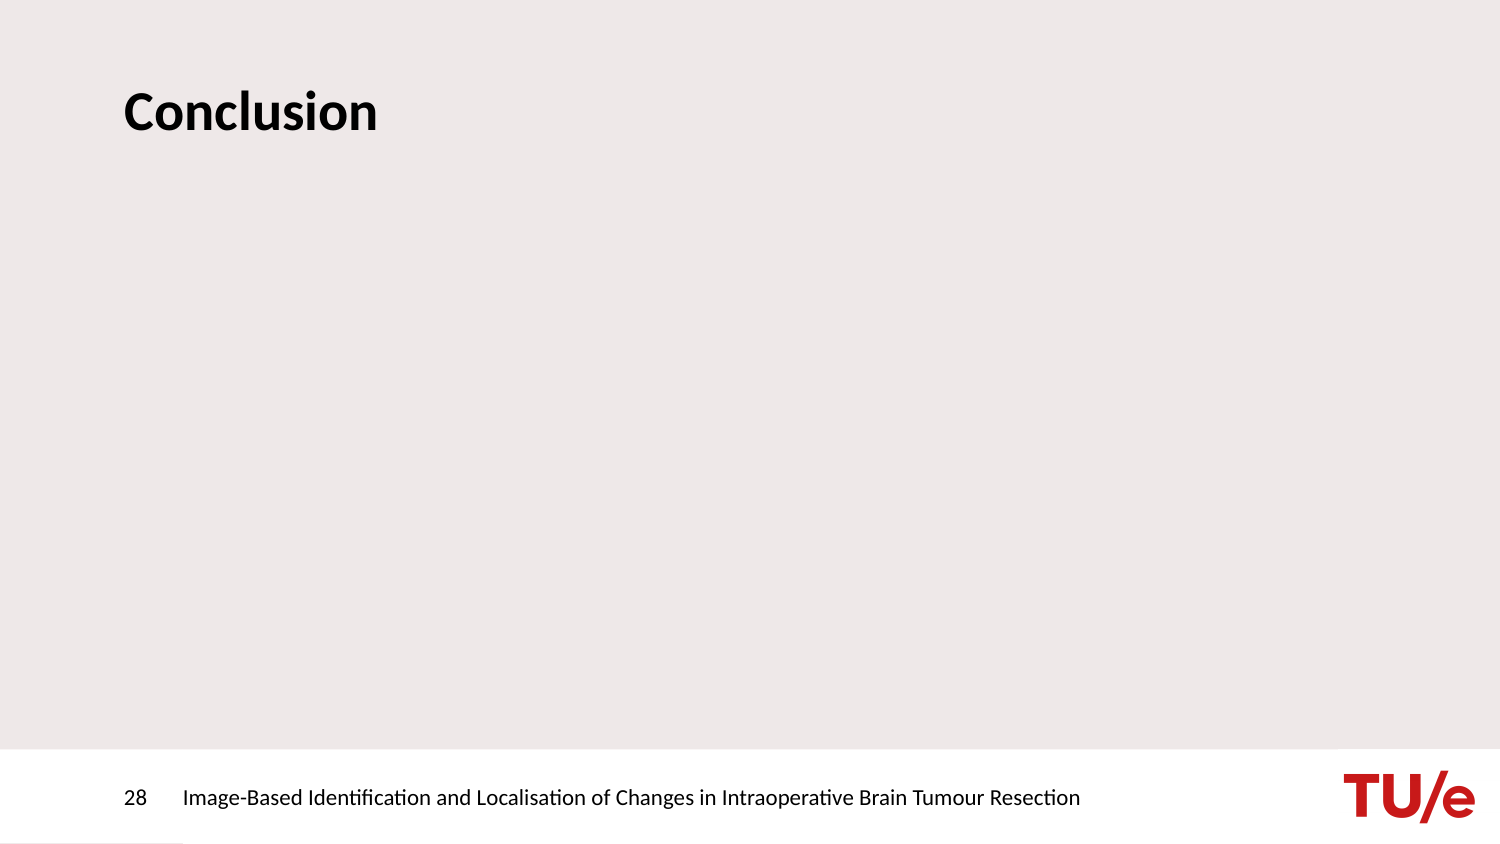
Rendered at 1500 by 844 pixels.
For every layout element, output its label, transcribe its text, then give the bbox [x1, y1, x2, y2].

picture [1339, 749, 1500, 844]
title Conclusion [124, 85, 1364, 174]
